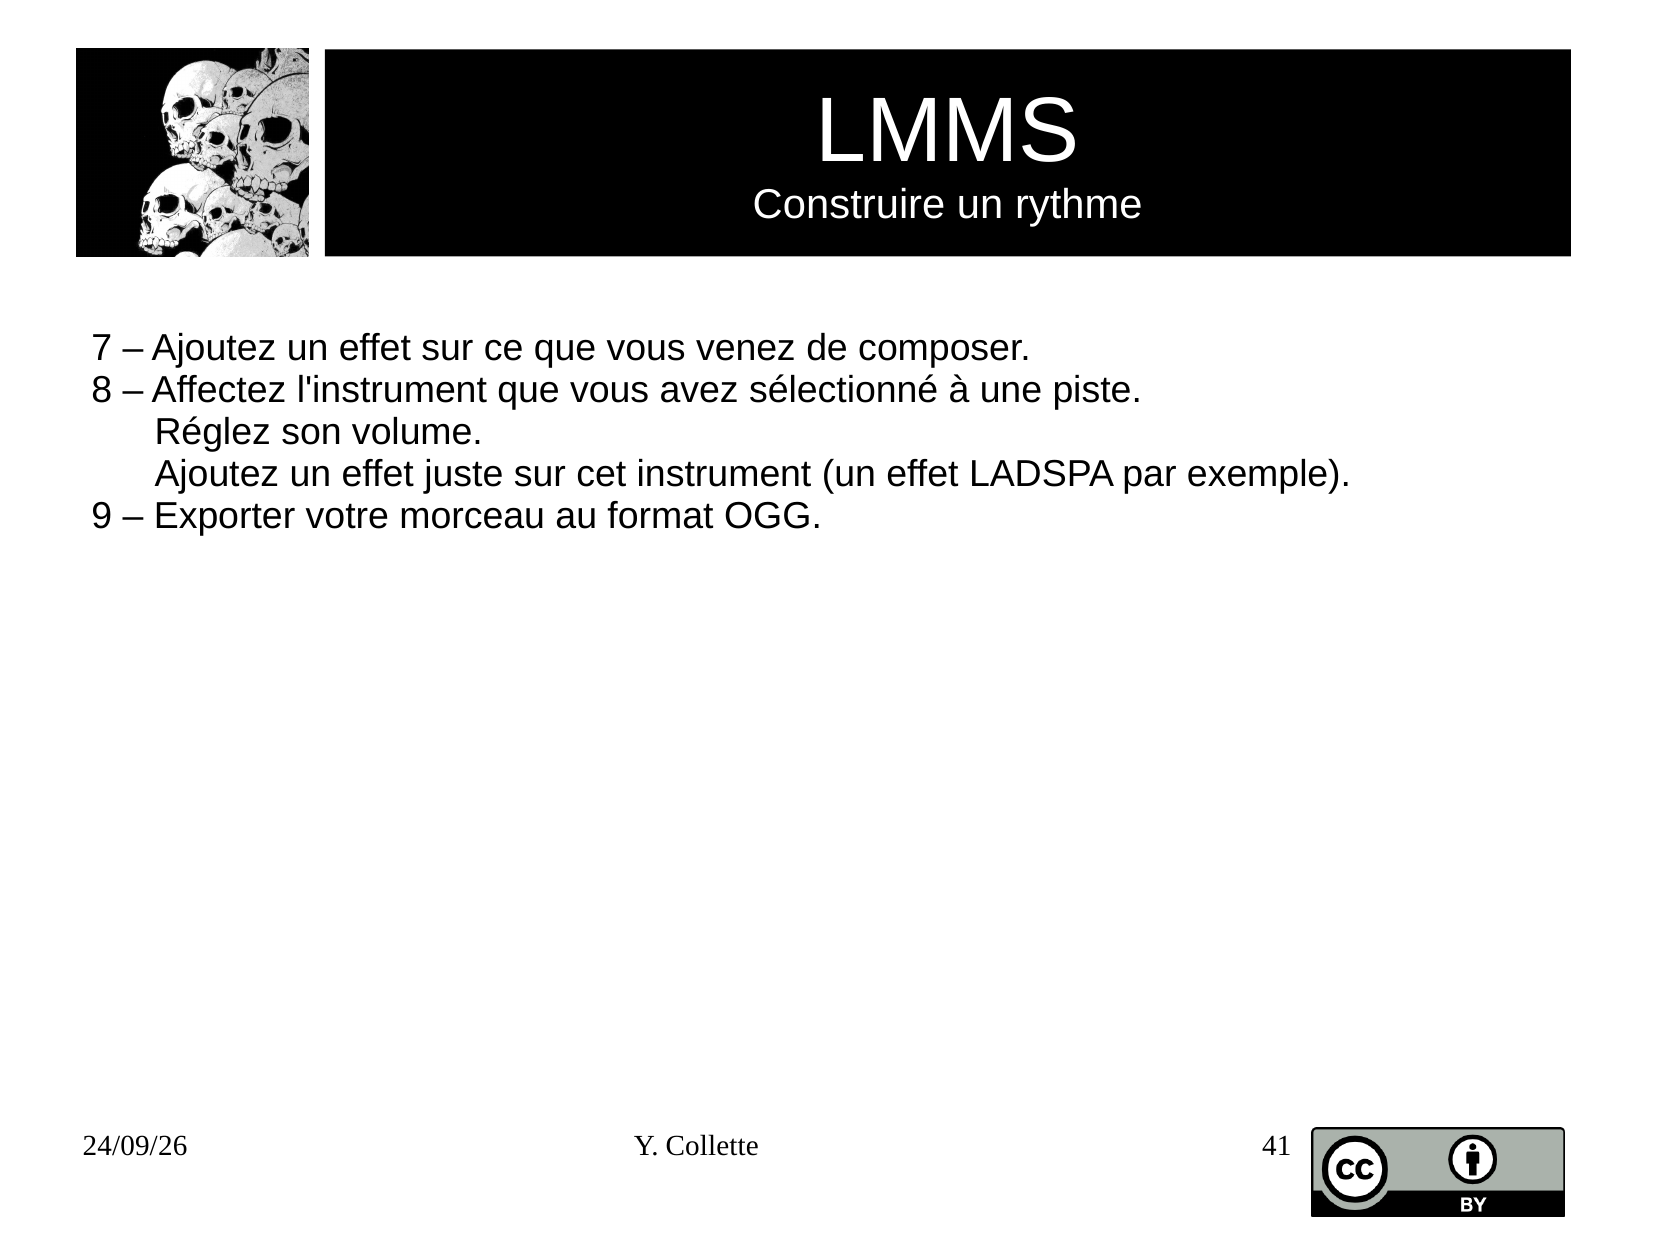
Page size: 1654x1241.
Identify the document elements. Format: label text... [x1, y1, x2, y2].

picture [76, 48, 309, 257]
title LMMS Construire un rythme [324, 49, 1571, 257]
picture [1311, 1127, 1565, 1217]
text_box 7 – Ajoutez un effet sur ce que vous venez de composer. 8 – Affectez l'instrument que vous avez sélectionné à une piste. Réglez son volume. Ajoutez un effet juste sur cet instrument (un effet LADSPA par exemple). 9 – Exporter votre morceau au format OGG. [76, 318, 1465, 544]
